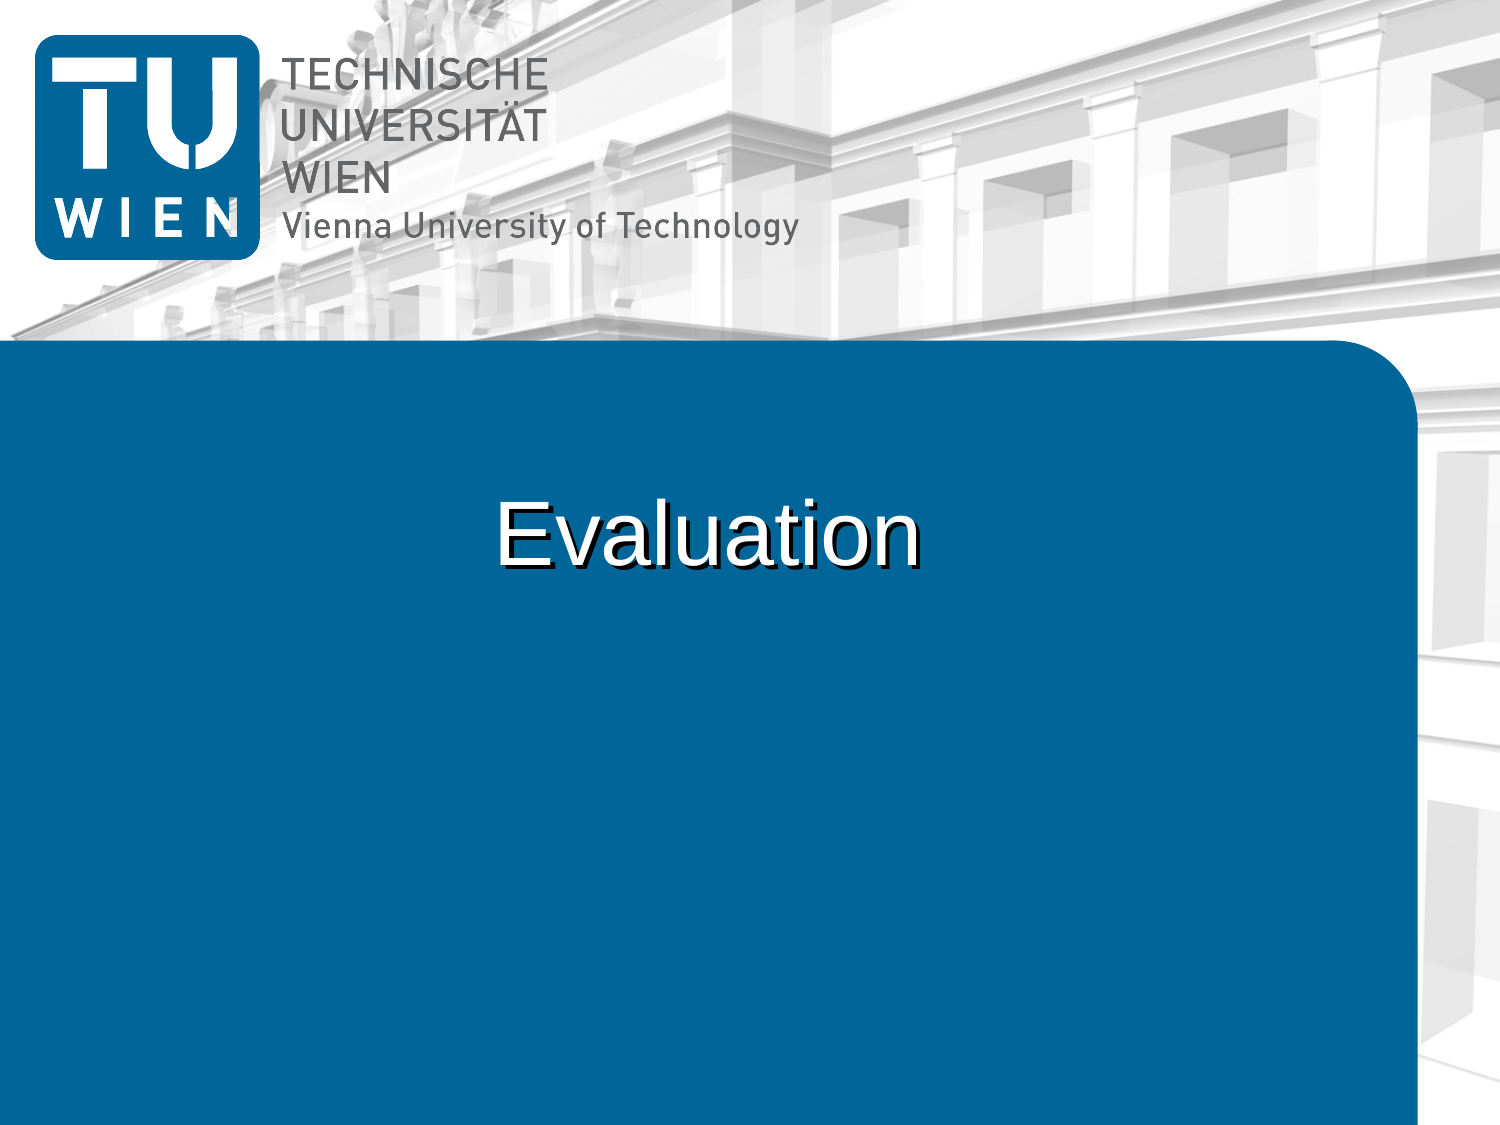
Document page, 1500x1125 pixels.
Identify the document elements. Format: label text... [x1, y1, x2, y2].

picture [0, 0, 1500, 1125]
title Evaluation [493, 473, 928, 749]
